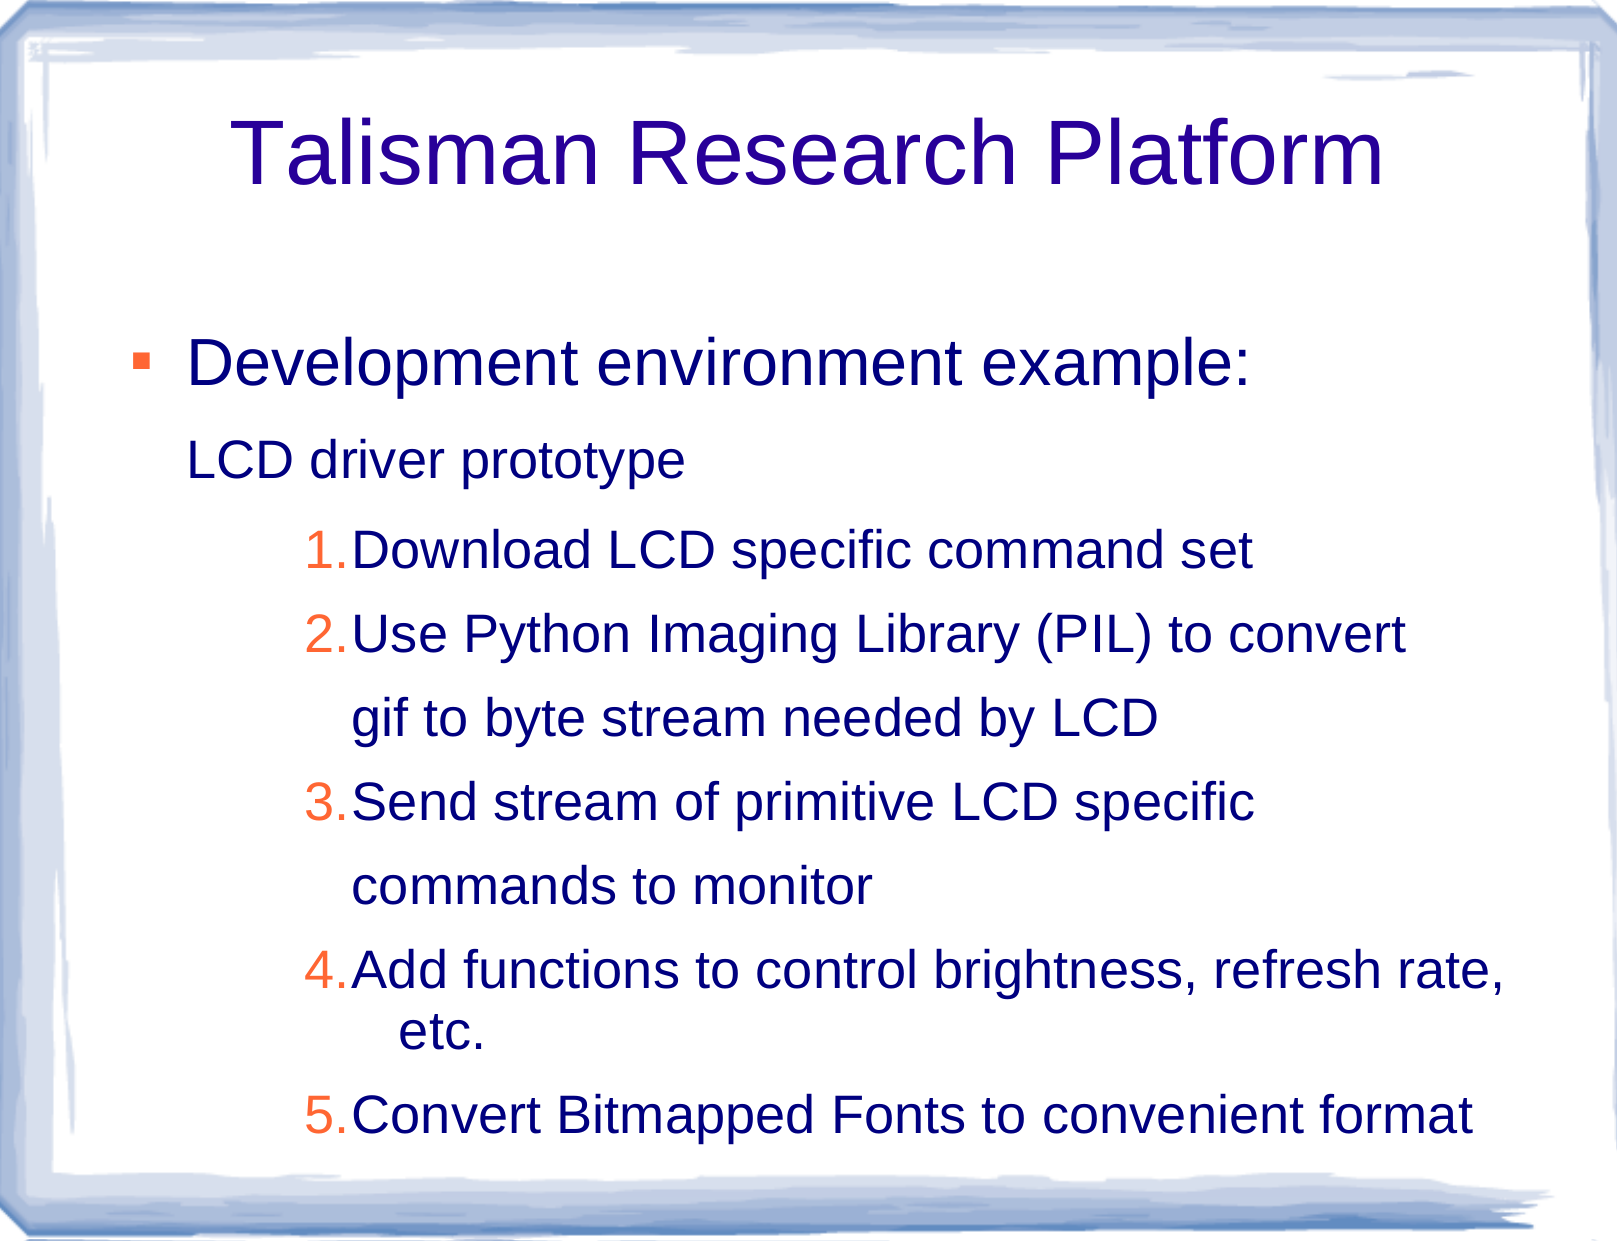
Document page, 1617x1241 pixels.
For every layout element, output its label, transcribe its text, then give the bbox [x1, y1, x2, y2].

title Talisman Research Platform [80, 49, 1537, 257]
picture [0, 0, 1617, 1241]
list Development environment example: LCD driver prototype Download LCD specific command set Use Python Imaging Library (PIL) to convert gif to byte stream needed by LCD Send stream of primitive LCD specific commands to monitor Add functions to control brightness, refresh rate, etc. Convert Bitmapped Fonts to convenient format [115, 324, 1537, 1146]
